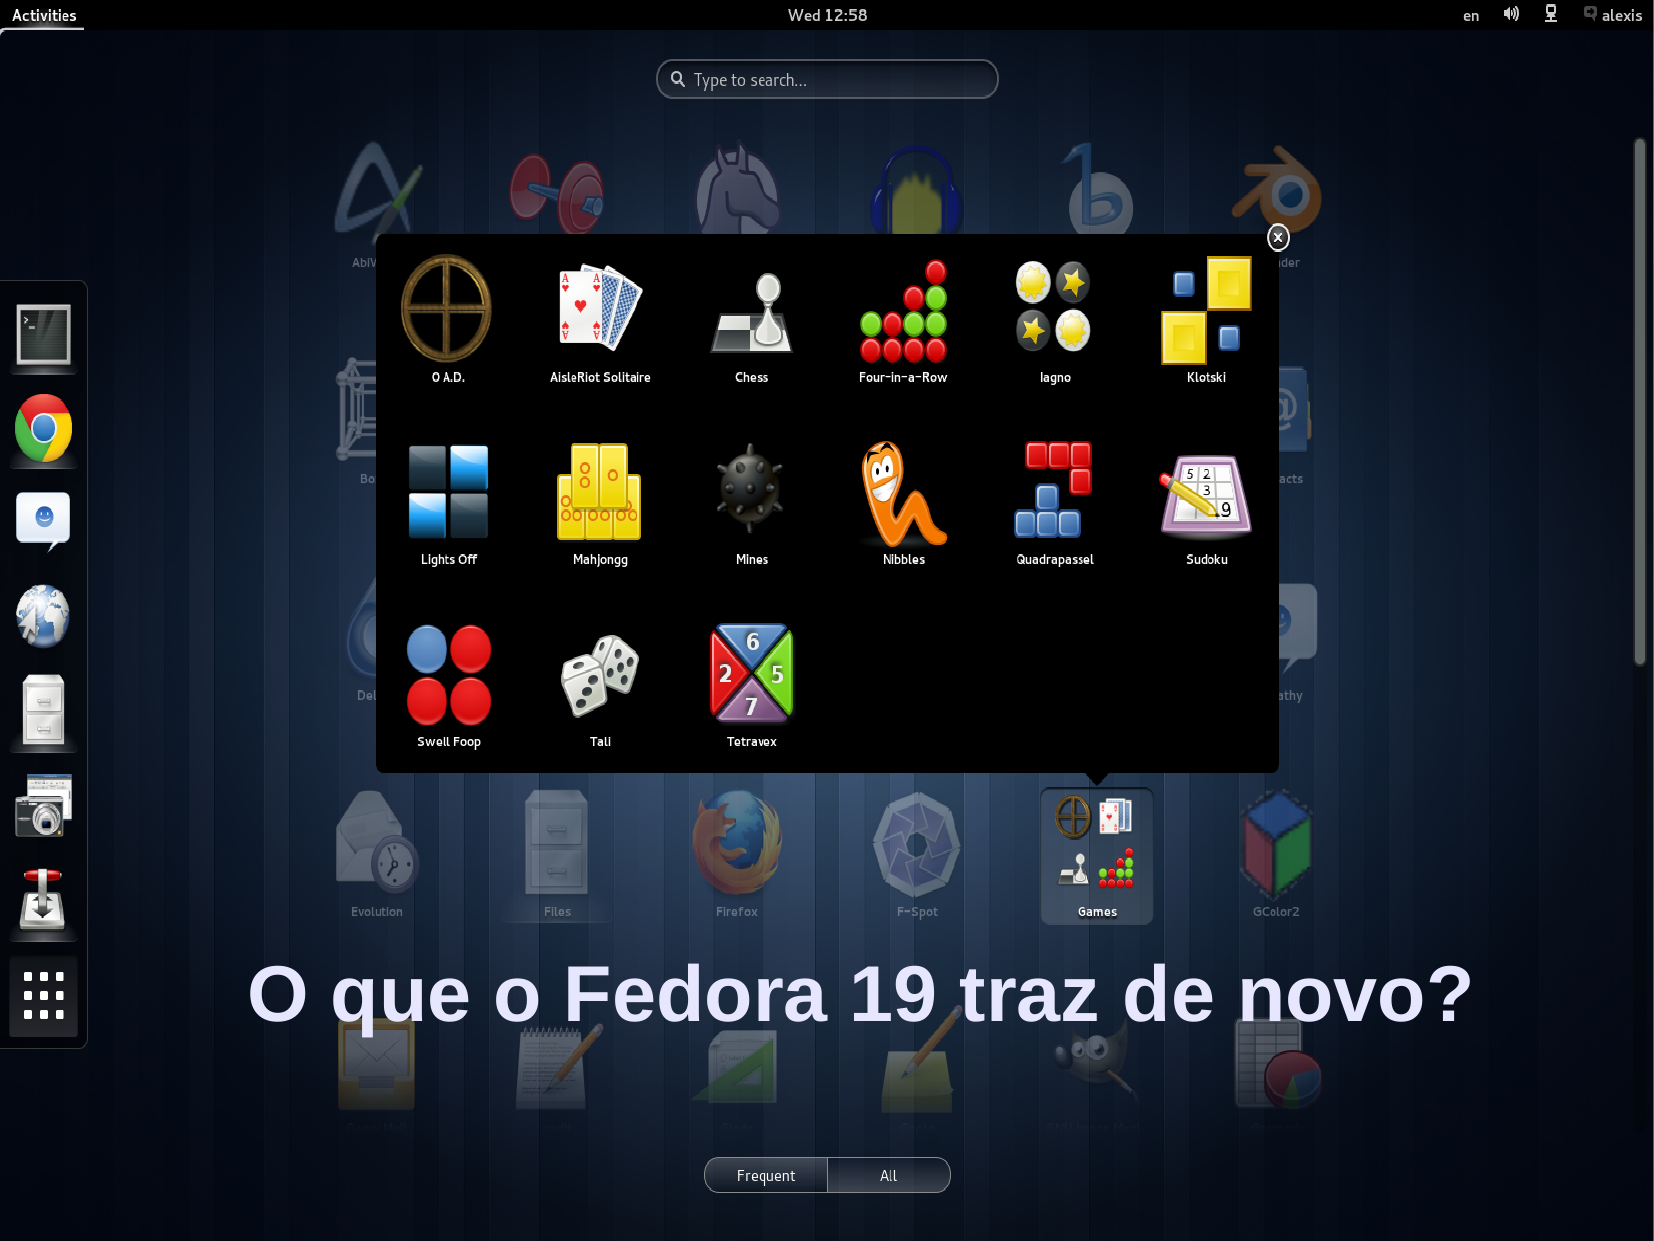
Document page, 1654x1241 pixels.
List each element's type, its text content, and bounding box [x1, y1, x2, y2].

text_box O que o Fedora 19 traz de novo? [187, 937, 1508, 1050]
picture [0, 0, 1654, 1241]
